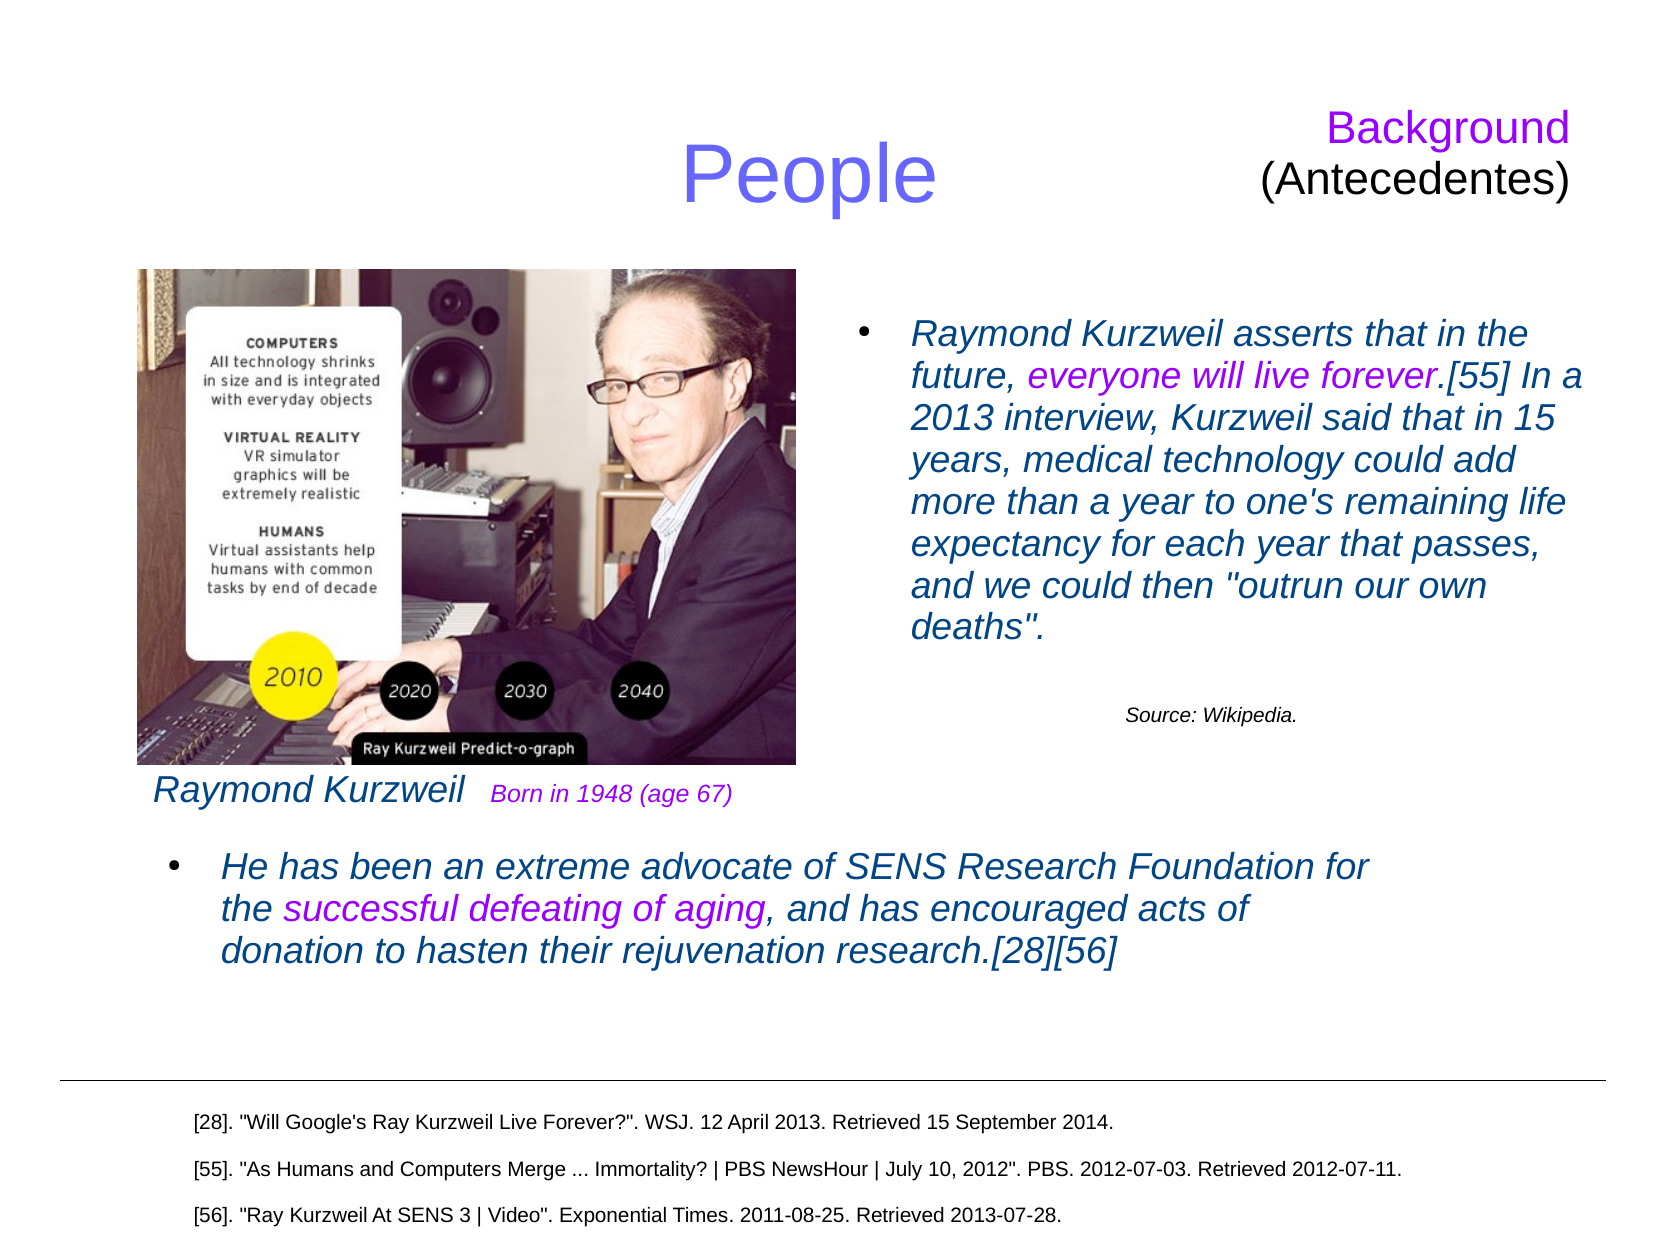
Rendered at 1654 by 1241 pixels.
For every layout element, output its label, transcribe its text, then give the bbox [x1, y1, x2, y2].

text_box Raymond Kurzweil asserts that in the future, everyone will live forever.[55] In a 2013 interview, Kurzweil said that in 15 years, medical technology could add more than a year to one's remaining life expectancy for each year that passes, and we could then "outrun our own deaths". [840, 312, 1585, 496]
list People [1126, 496, 1136, 510]
list People [1250, 496, 1261, 512]
text_box [28]. "Will Google's Ray Kurzweil Live Forever?". WSJ. 12 April 2013. Retrieved 15 September 2014. [55]. "As Humans and Computers Merge ... Immortality? | PBS NewsHour | July 10, 2012". PBS. 2012-07-03. Retrieved 2012-07-11. [56]. "Ray Kurzweil At SENS 3 | Video". Exponential Times. 2011-08-25. Retrieved 2013-07-28. [178, 1081, 1426, 1235]
text_box He has been an extreme advocate of SENS Research Foundation for the successful defeating of aging, and has encouraged acts of donation to hasten their rejuvenation research.[28][56] [150, 765, 1396, 855]
list People [947, 496, 958, 512]
text_box Raymond Kurzweil [81, 768, 496, 826]
list People [1492, 496, 1502, 512]
text_box Born in 1948 (age 67) [496, 780, 748, 823]
picture [137, 269, 796, 766]
list People [1219, 496, 1230, 512]
list People [30, 127, 1519, 847]
title Background (Antecedentes) [82, 49, 1571, 257]
text_box Source: Wikipedia. [1110, 696, 1314, 736]
